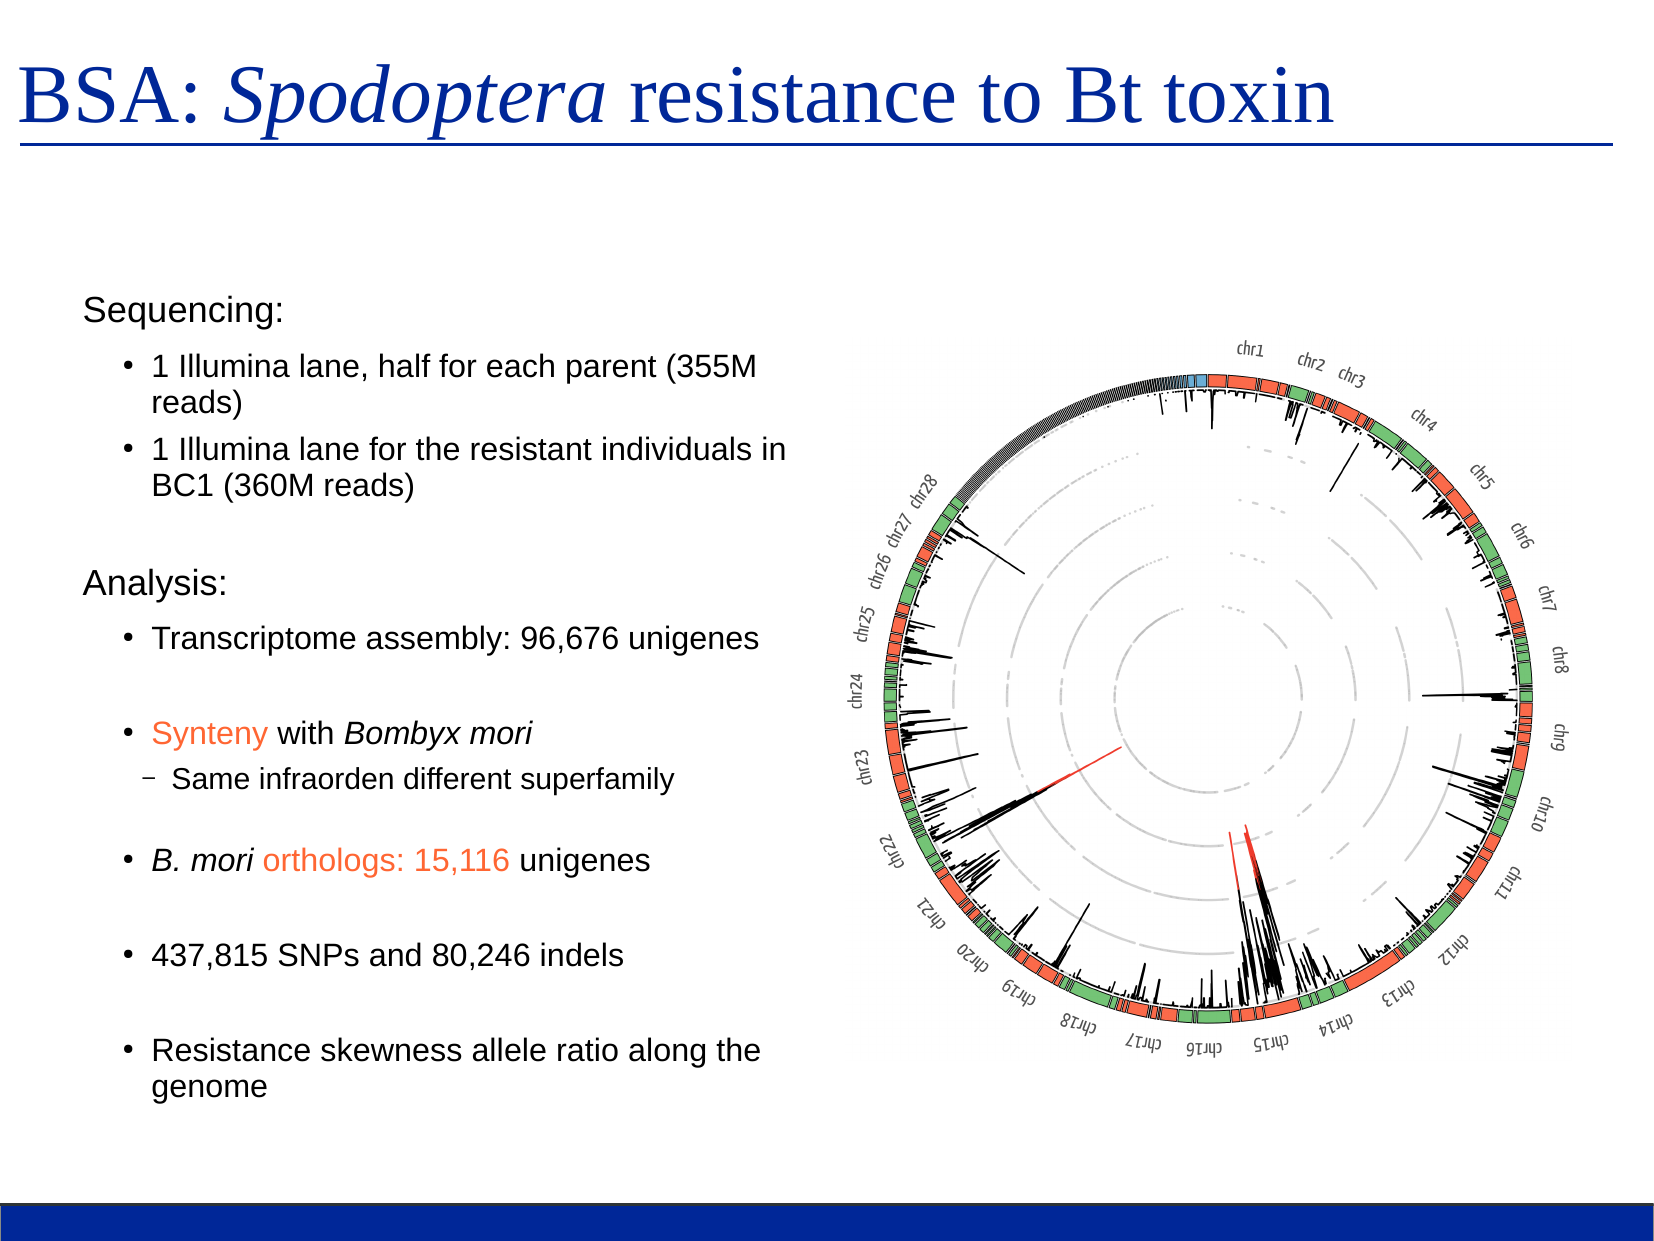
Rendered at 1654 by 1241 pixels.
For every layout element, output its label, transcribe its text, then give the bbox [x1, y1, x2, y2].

picture [845, 336, 1572, 1063]
title BSA: Spodoptera resistance to Bt toxin [17, 0, 1589, 198]
list Sequencing: 1 Illumina lane, half for each parent (355M reads) 1 Illumina lane for the resistant individuals in BC1 (360M reads) Analysis: Transcriptome assembly: 96,676 unigenes Synteny with Bombyx mori Same infraorden different superfamily B. mori orthologs: 15,116 unigenes 437,815 SNPs and 80,246 indels Resistance skewness allele ratio along the genome [82, 290, 809, 1109]
